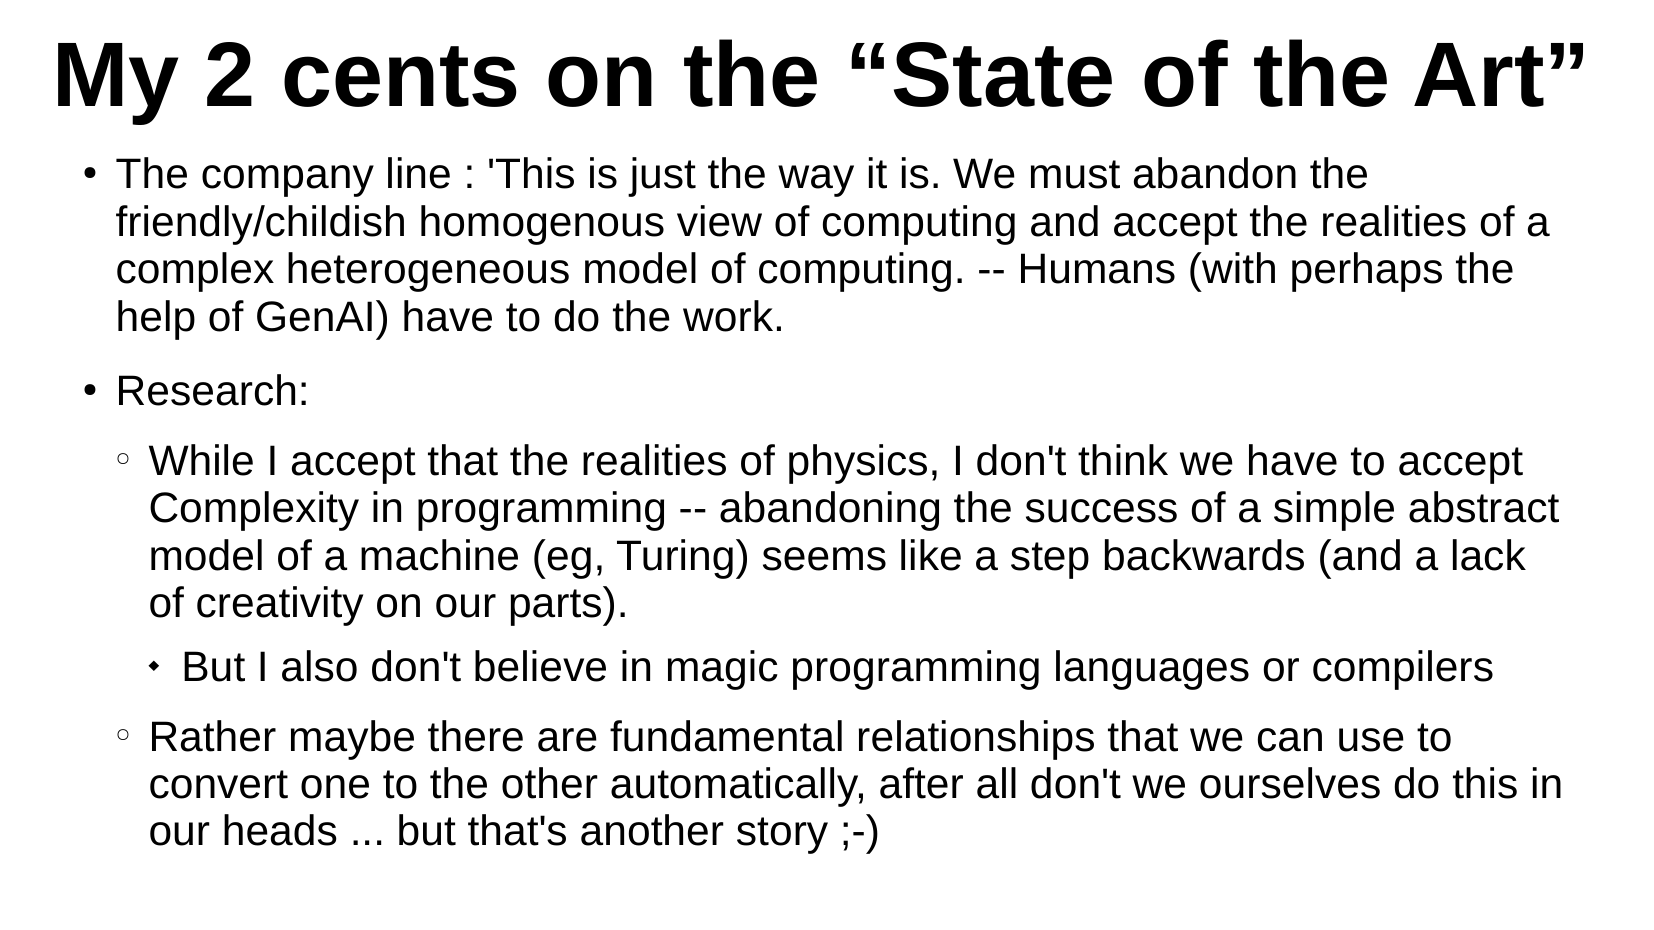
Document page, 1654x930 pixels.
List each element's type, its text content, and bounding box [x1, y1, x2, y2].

title My 2 cents on the “State of the Art” [37, 0, 1608, 151]
list The company line : 'This is just the way it is. We must abandon the friendly/childish homogenous view of computing and accept the realities of a complex heterogeneous model of computing. -- Humans (with perhaps the help of GenAI) have to do the work. Research: While I accept that the realities of physics, I don't think we have to accept Complexity in programming -- abandoning the success of a simple abstract model of a machine (eg, Turing) seems like a step backwards (and a lack of creativity on our parts). But I also don't believe in magic programming languages or compilers Rather maybe there are fundamental relationships that we can use to convert one to the other automatically, after all don't we ourselves do this in our heads ... but that's another story ;-) [82, 150, 1571, 863]
